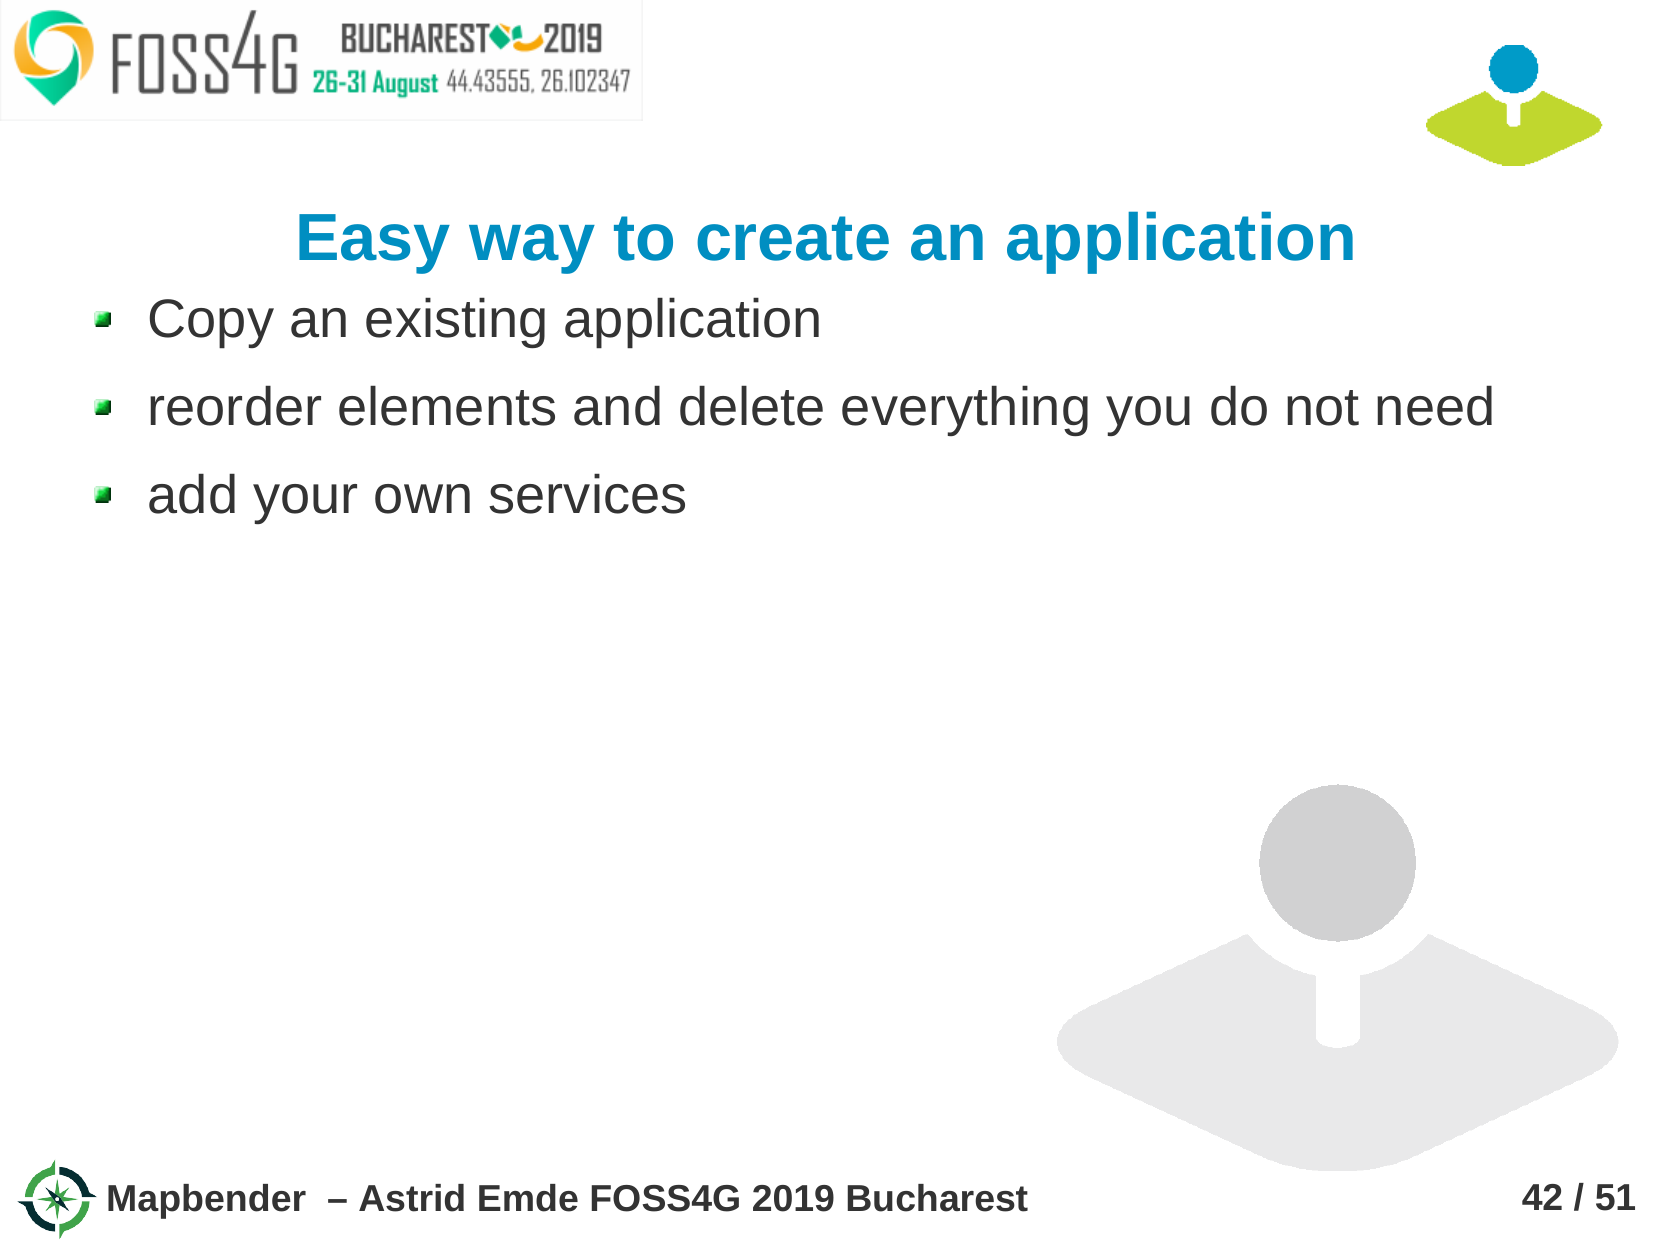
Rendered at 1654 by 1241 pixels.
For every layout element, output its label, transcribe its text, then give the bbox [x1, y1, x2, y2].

picture [16, 1158, 98, 1240]
list Copy an existing application reorder elements and delete everything you do not need add your own services [76, 288, 1565, 1093]
title Easy way to create an application [82, 188, 1571, 361]
picture [0, 0, 643, 121]
picture [1426, 45, 1604, 166]
